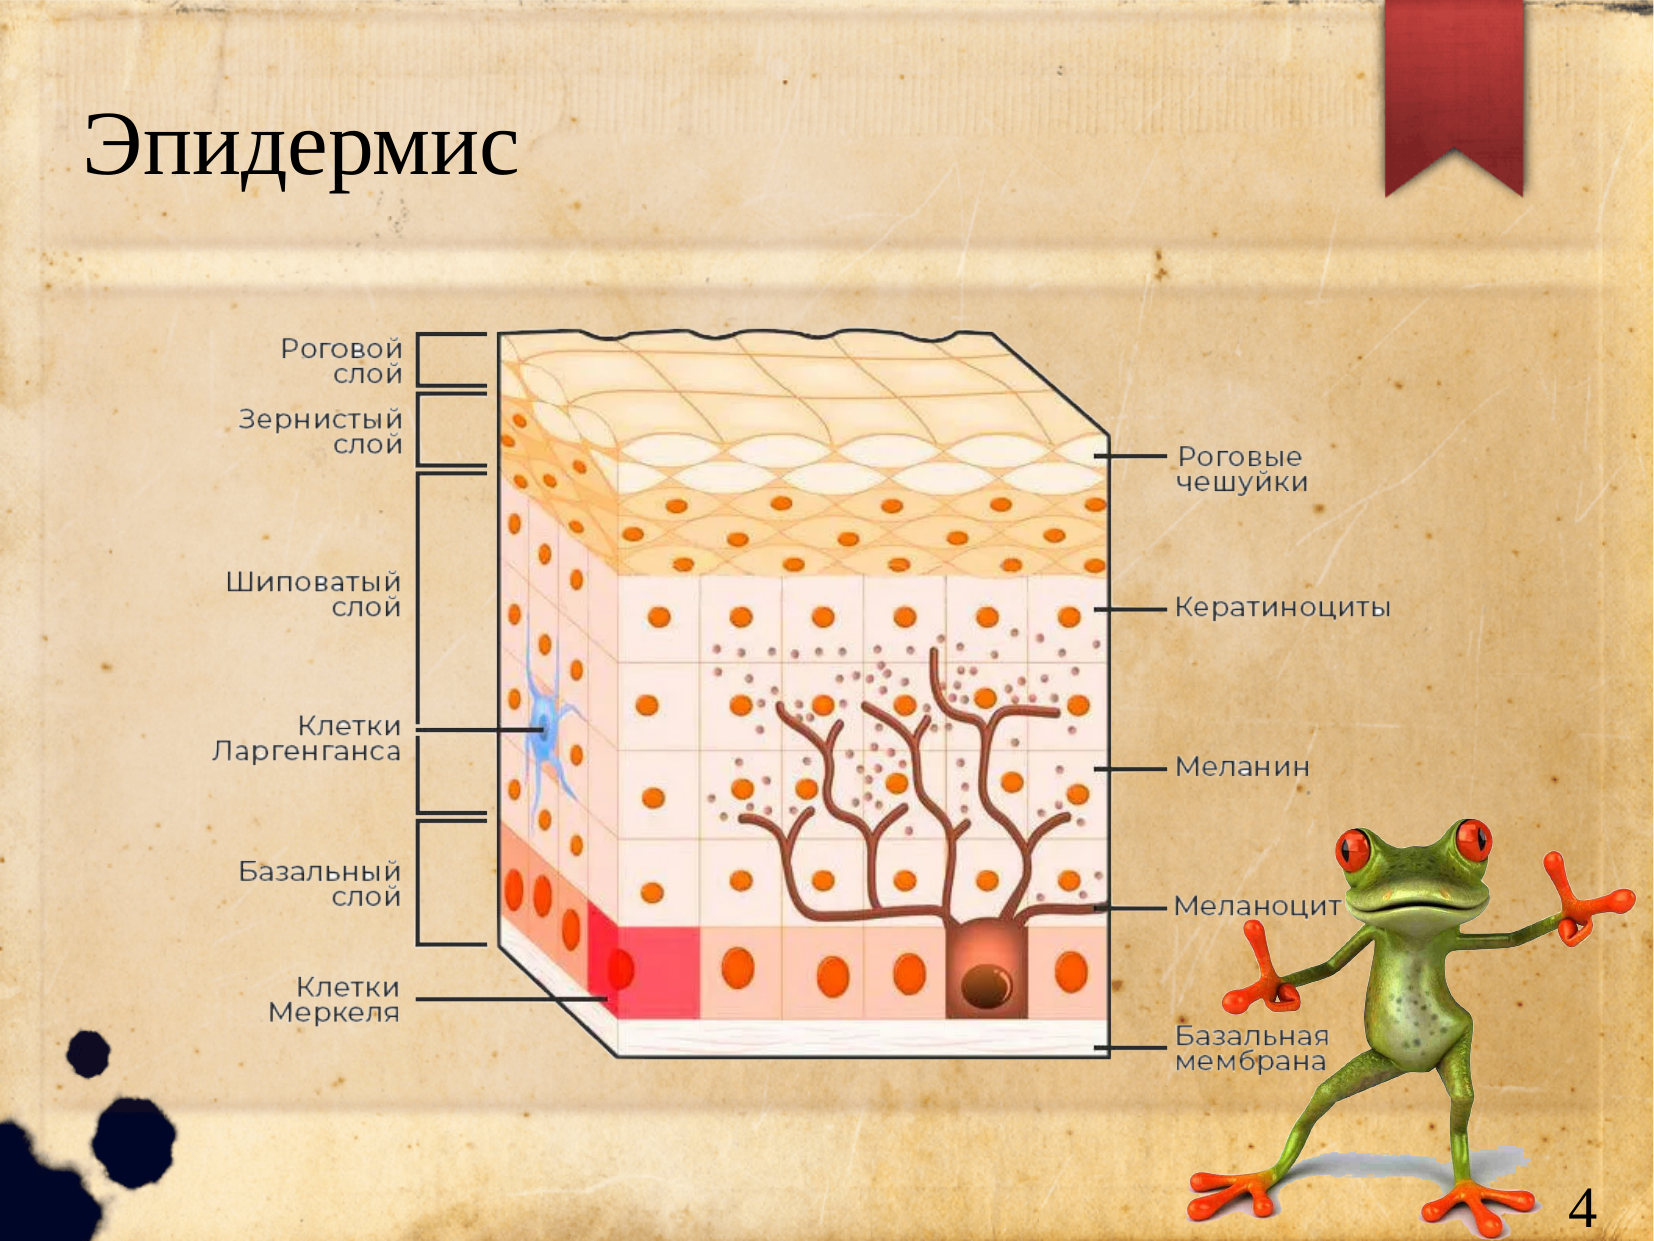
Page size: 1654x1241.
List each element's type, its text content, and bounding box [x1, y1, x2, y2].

picture [0, 0, 1654, 1241]
title Эпидермис [82, 49, 1347, 237]
